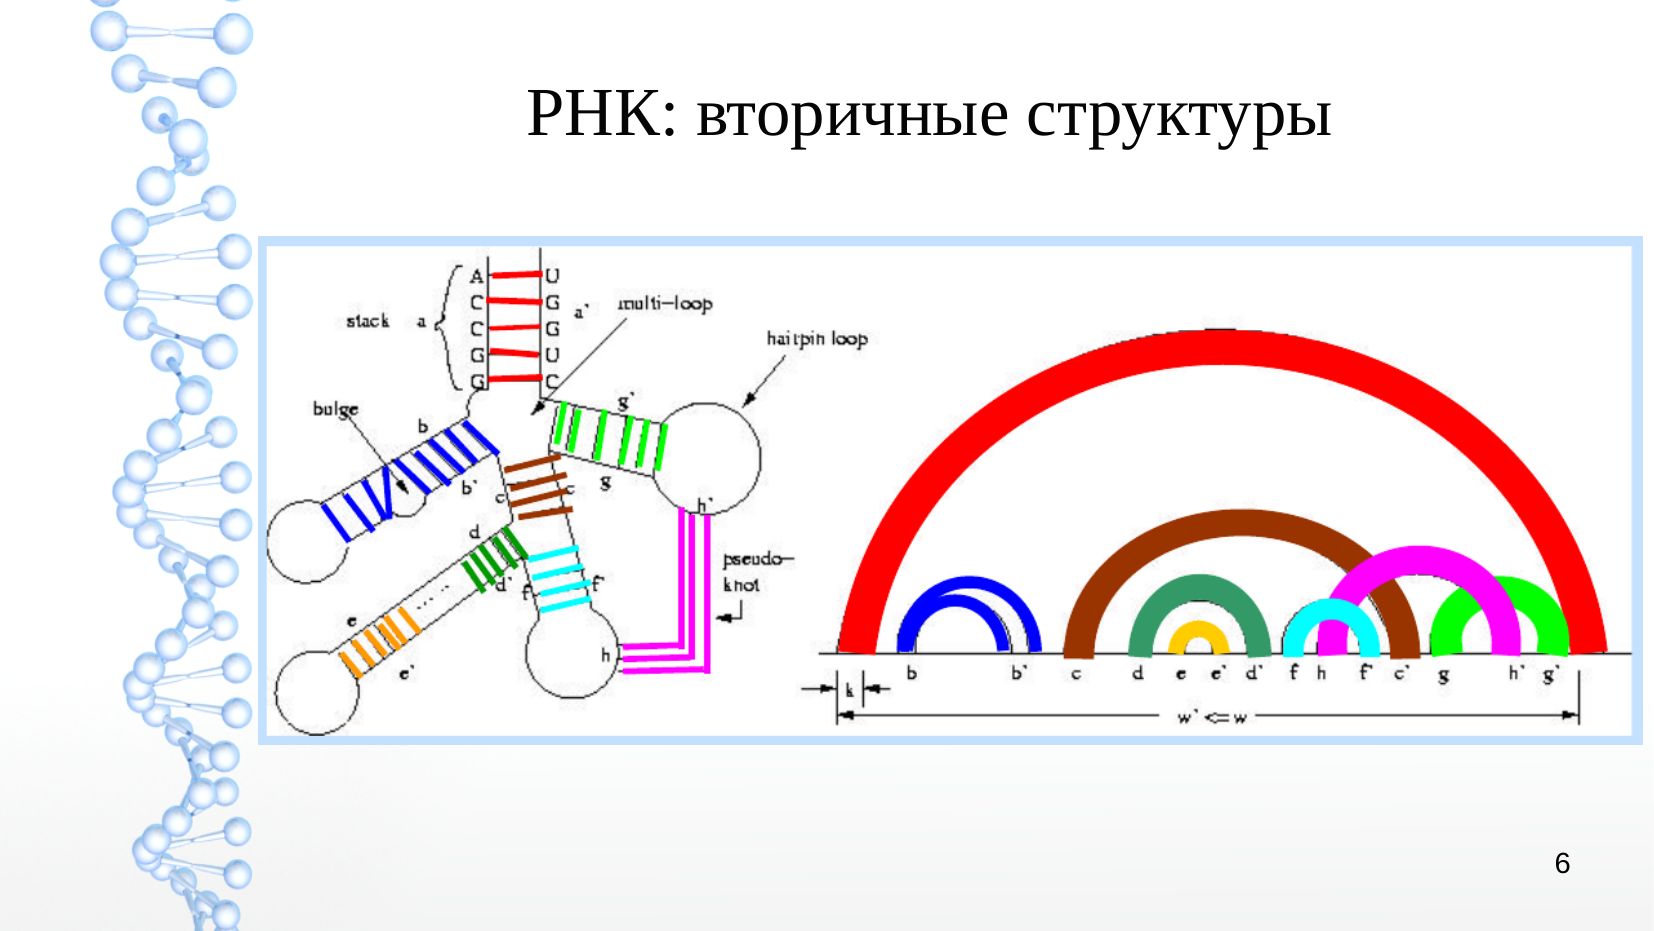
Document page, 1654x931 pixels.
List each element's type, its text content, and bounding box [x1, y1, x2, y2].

title РНК: вторичные структуры [265, 35, 1595, 189]
picture [0, 0, 1654, 931]
